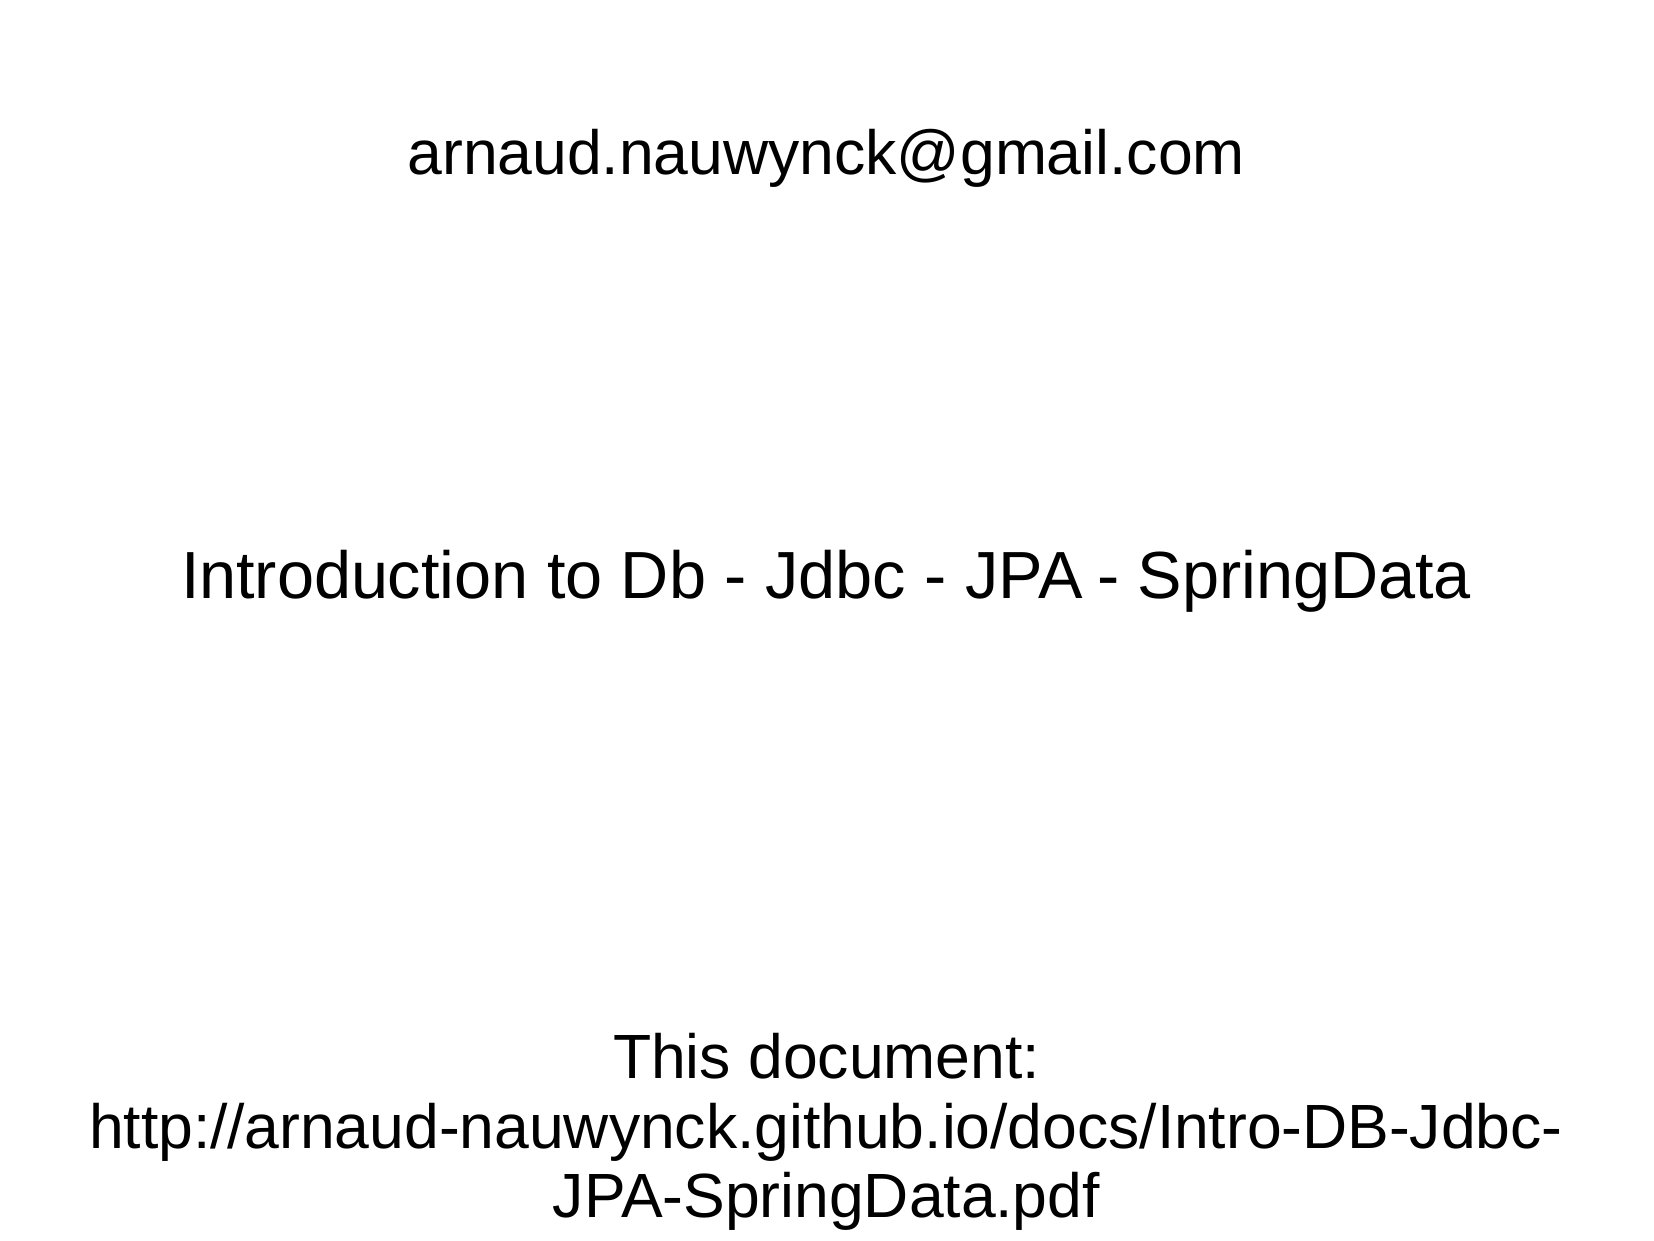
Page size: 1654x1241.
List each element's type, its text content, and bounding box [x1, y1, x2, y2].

title This document: http://arnaud-nauwynck.github.io/docs/Intro-DB-Jdbc-JPA-SpringData.pdf [82, 1021, 1571, 1232]
subtitle Introduction to Db - Jdbc - JPA - SpringData [82, 290, 1571, 1010]
title arnaud.nauwynck@gmail.com [82, 49, 1571, 257]
